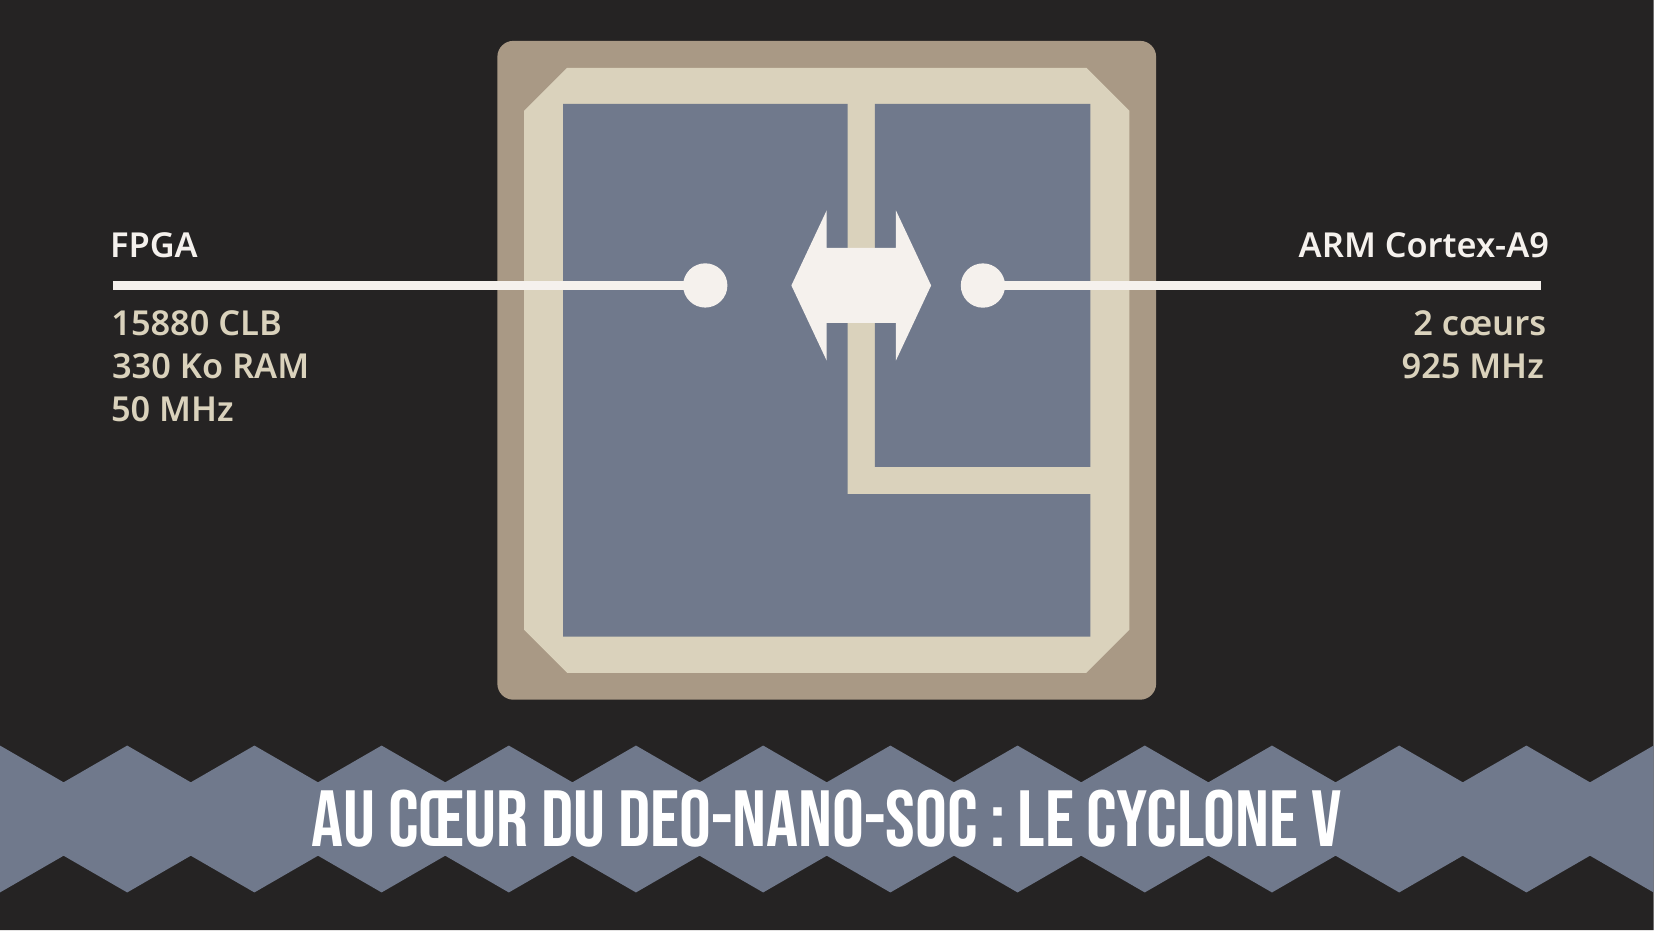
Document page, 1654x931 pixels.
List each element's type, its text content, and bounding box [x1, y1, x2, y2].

picture [0, 0, 1654, 741]
title Au cœur du De0-Nano-SoC : le Cyclone V [54, 768, 1600, 877]
